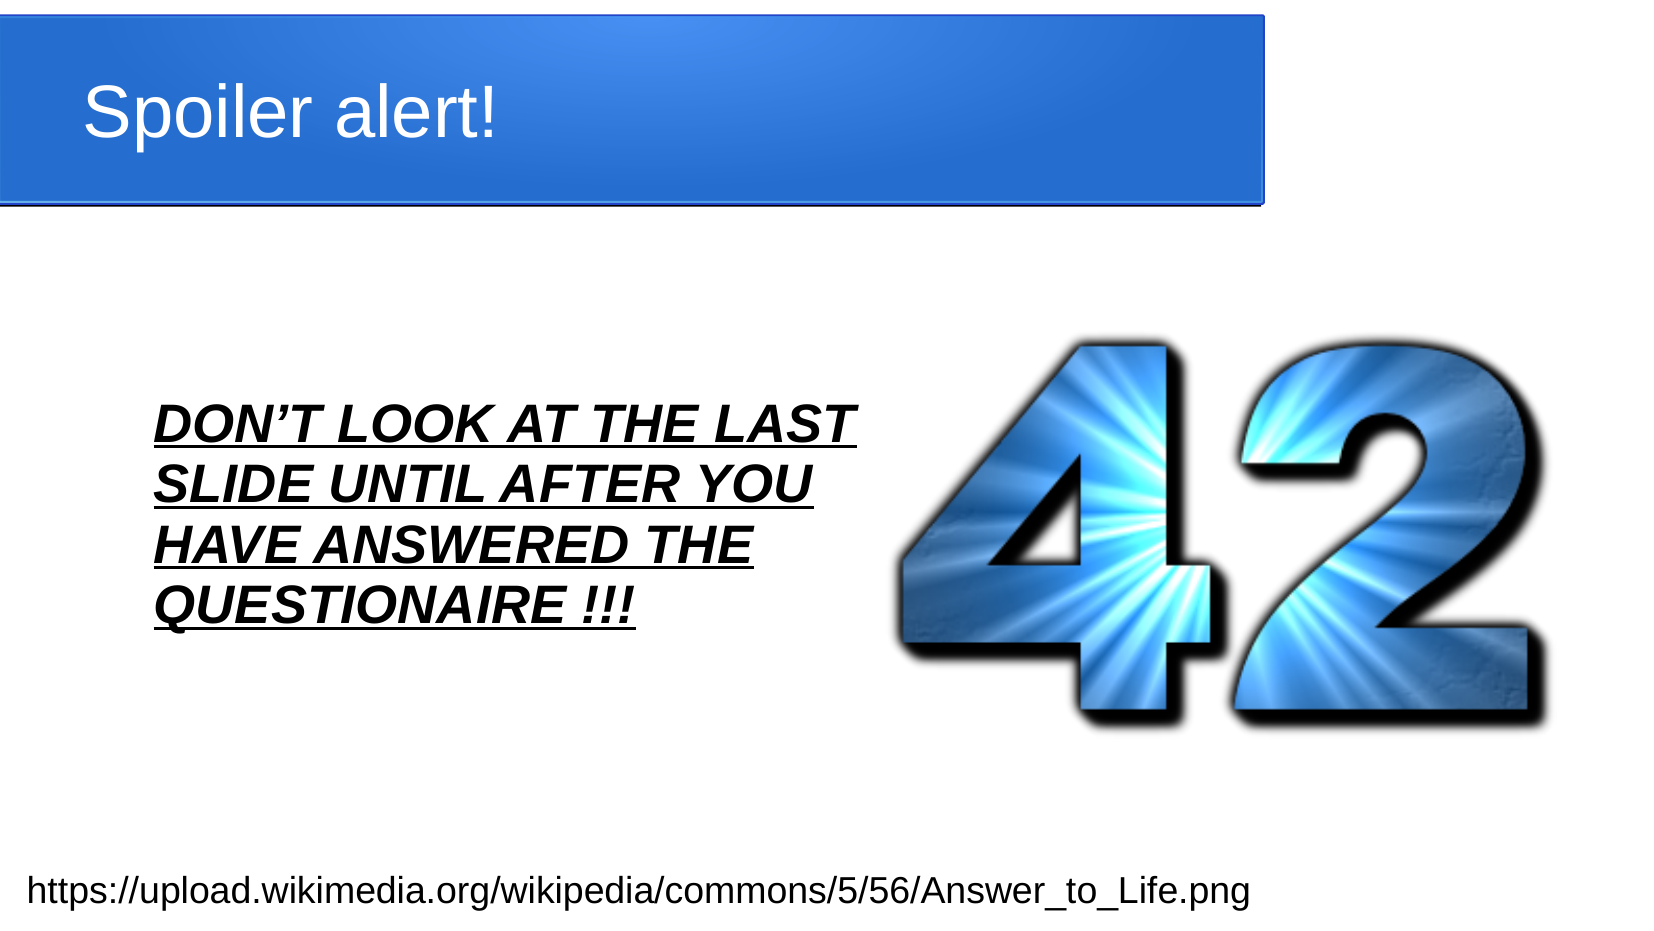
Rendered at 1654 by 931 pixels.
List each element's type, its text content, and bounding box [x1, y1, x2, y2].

list DON’T LOOK AT THE LAST SLIDE UNTIL AFTER YOU HAVE ANSWERED THE QUESTIONAIRE !!! [82, 224, 863, 764]
text_box https://upload.wikimedia.org/wikipedia/commons/5/56/Answer_to_Life.png [11, 862, 1267, 920]
title Spoiler alert! [82, 35, 1235, 189]
picture [885, 330, 1557, 739]
